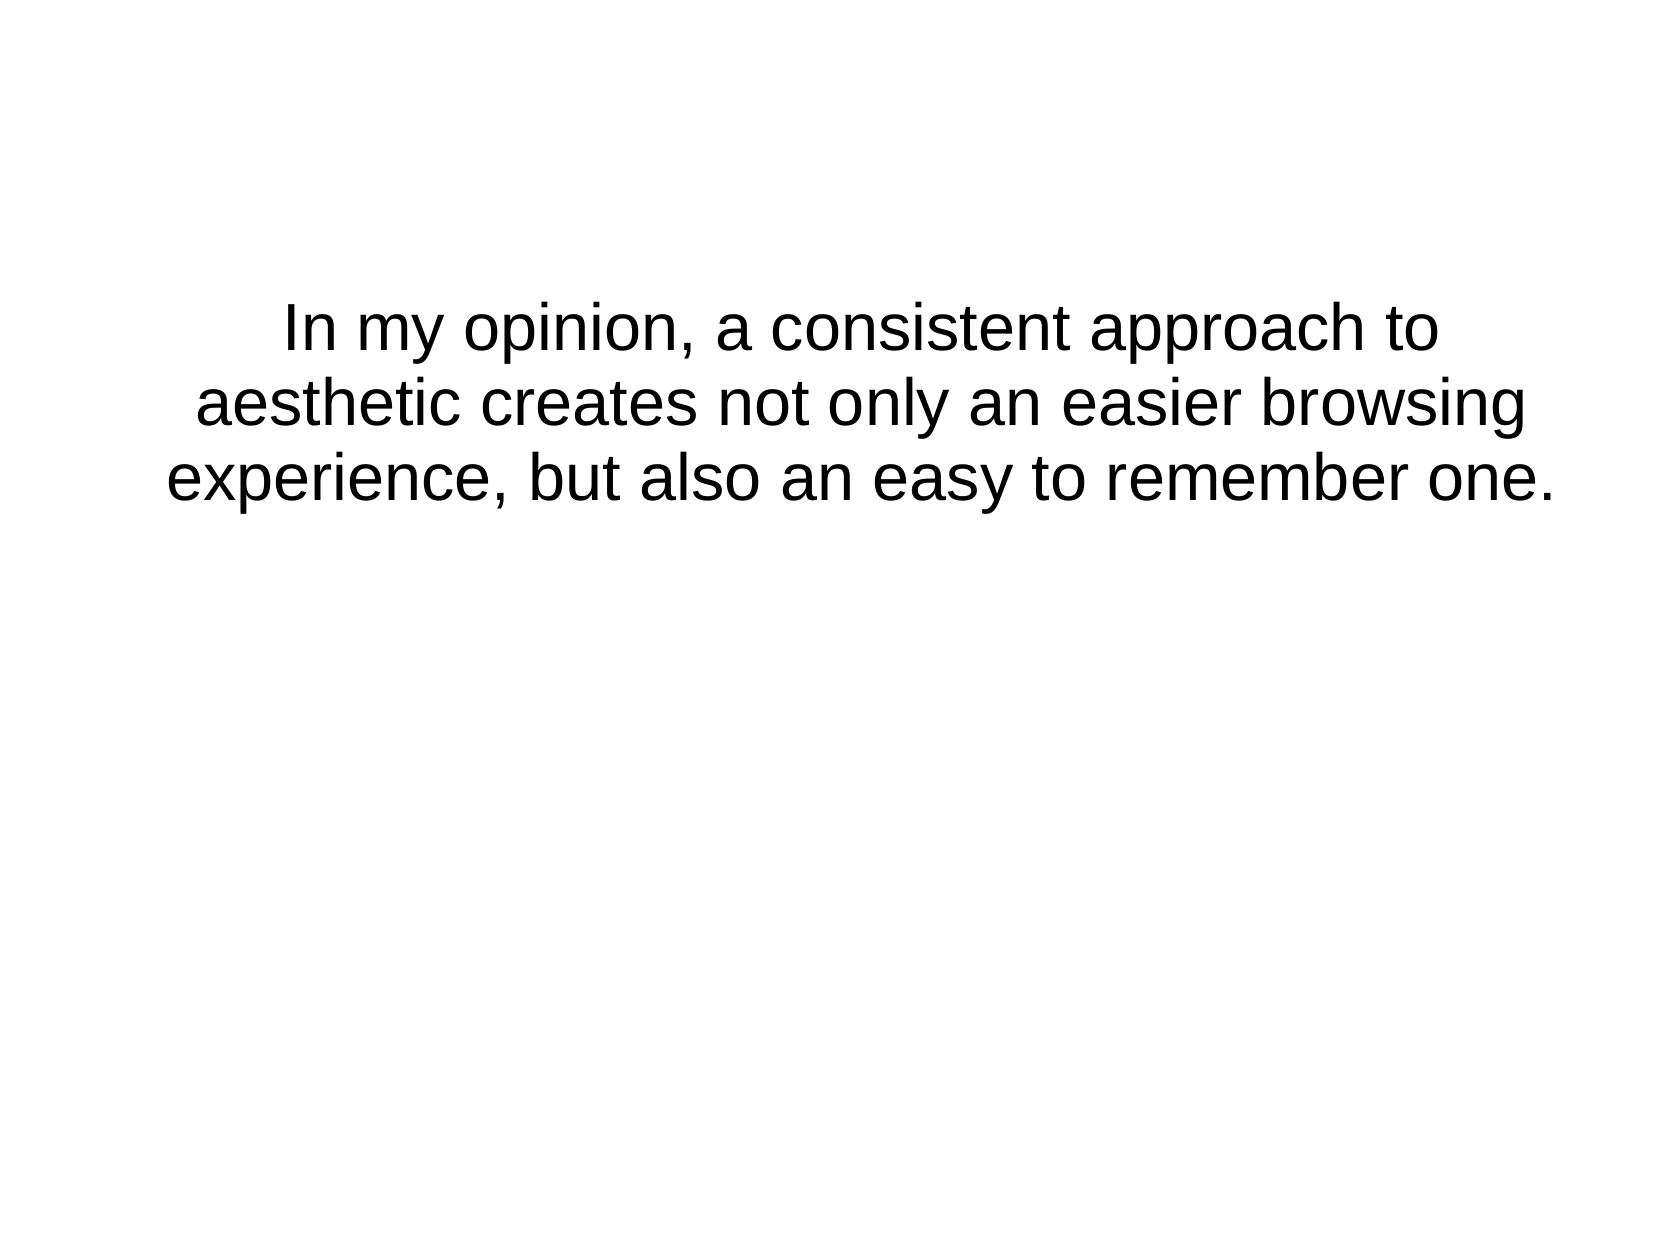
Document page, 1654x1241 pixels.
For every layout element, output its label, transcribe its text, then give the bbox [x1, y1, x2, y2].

list In my opinion, a consistent approach to aesthetic creates not only an easier browsing experience, but also an easy to remember one. [82, 290, 1571, 1109]
